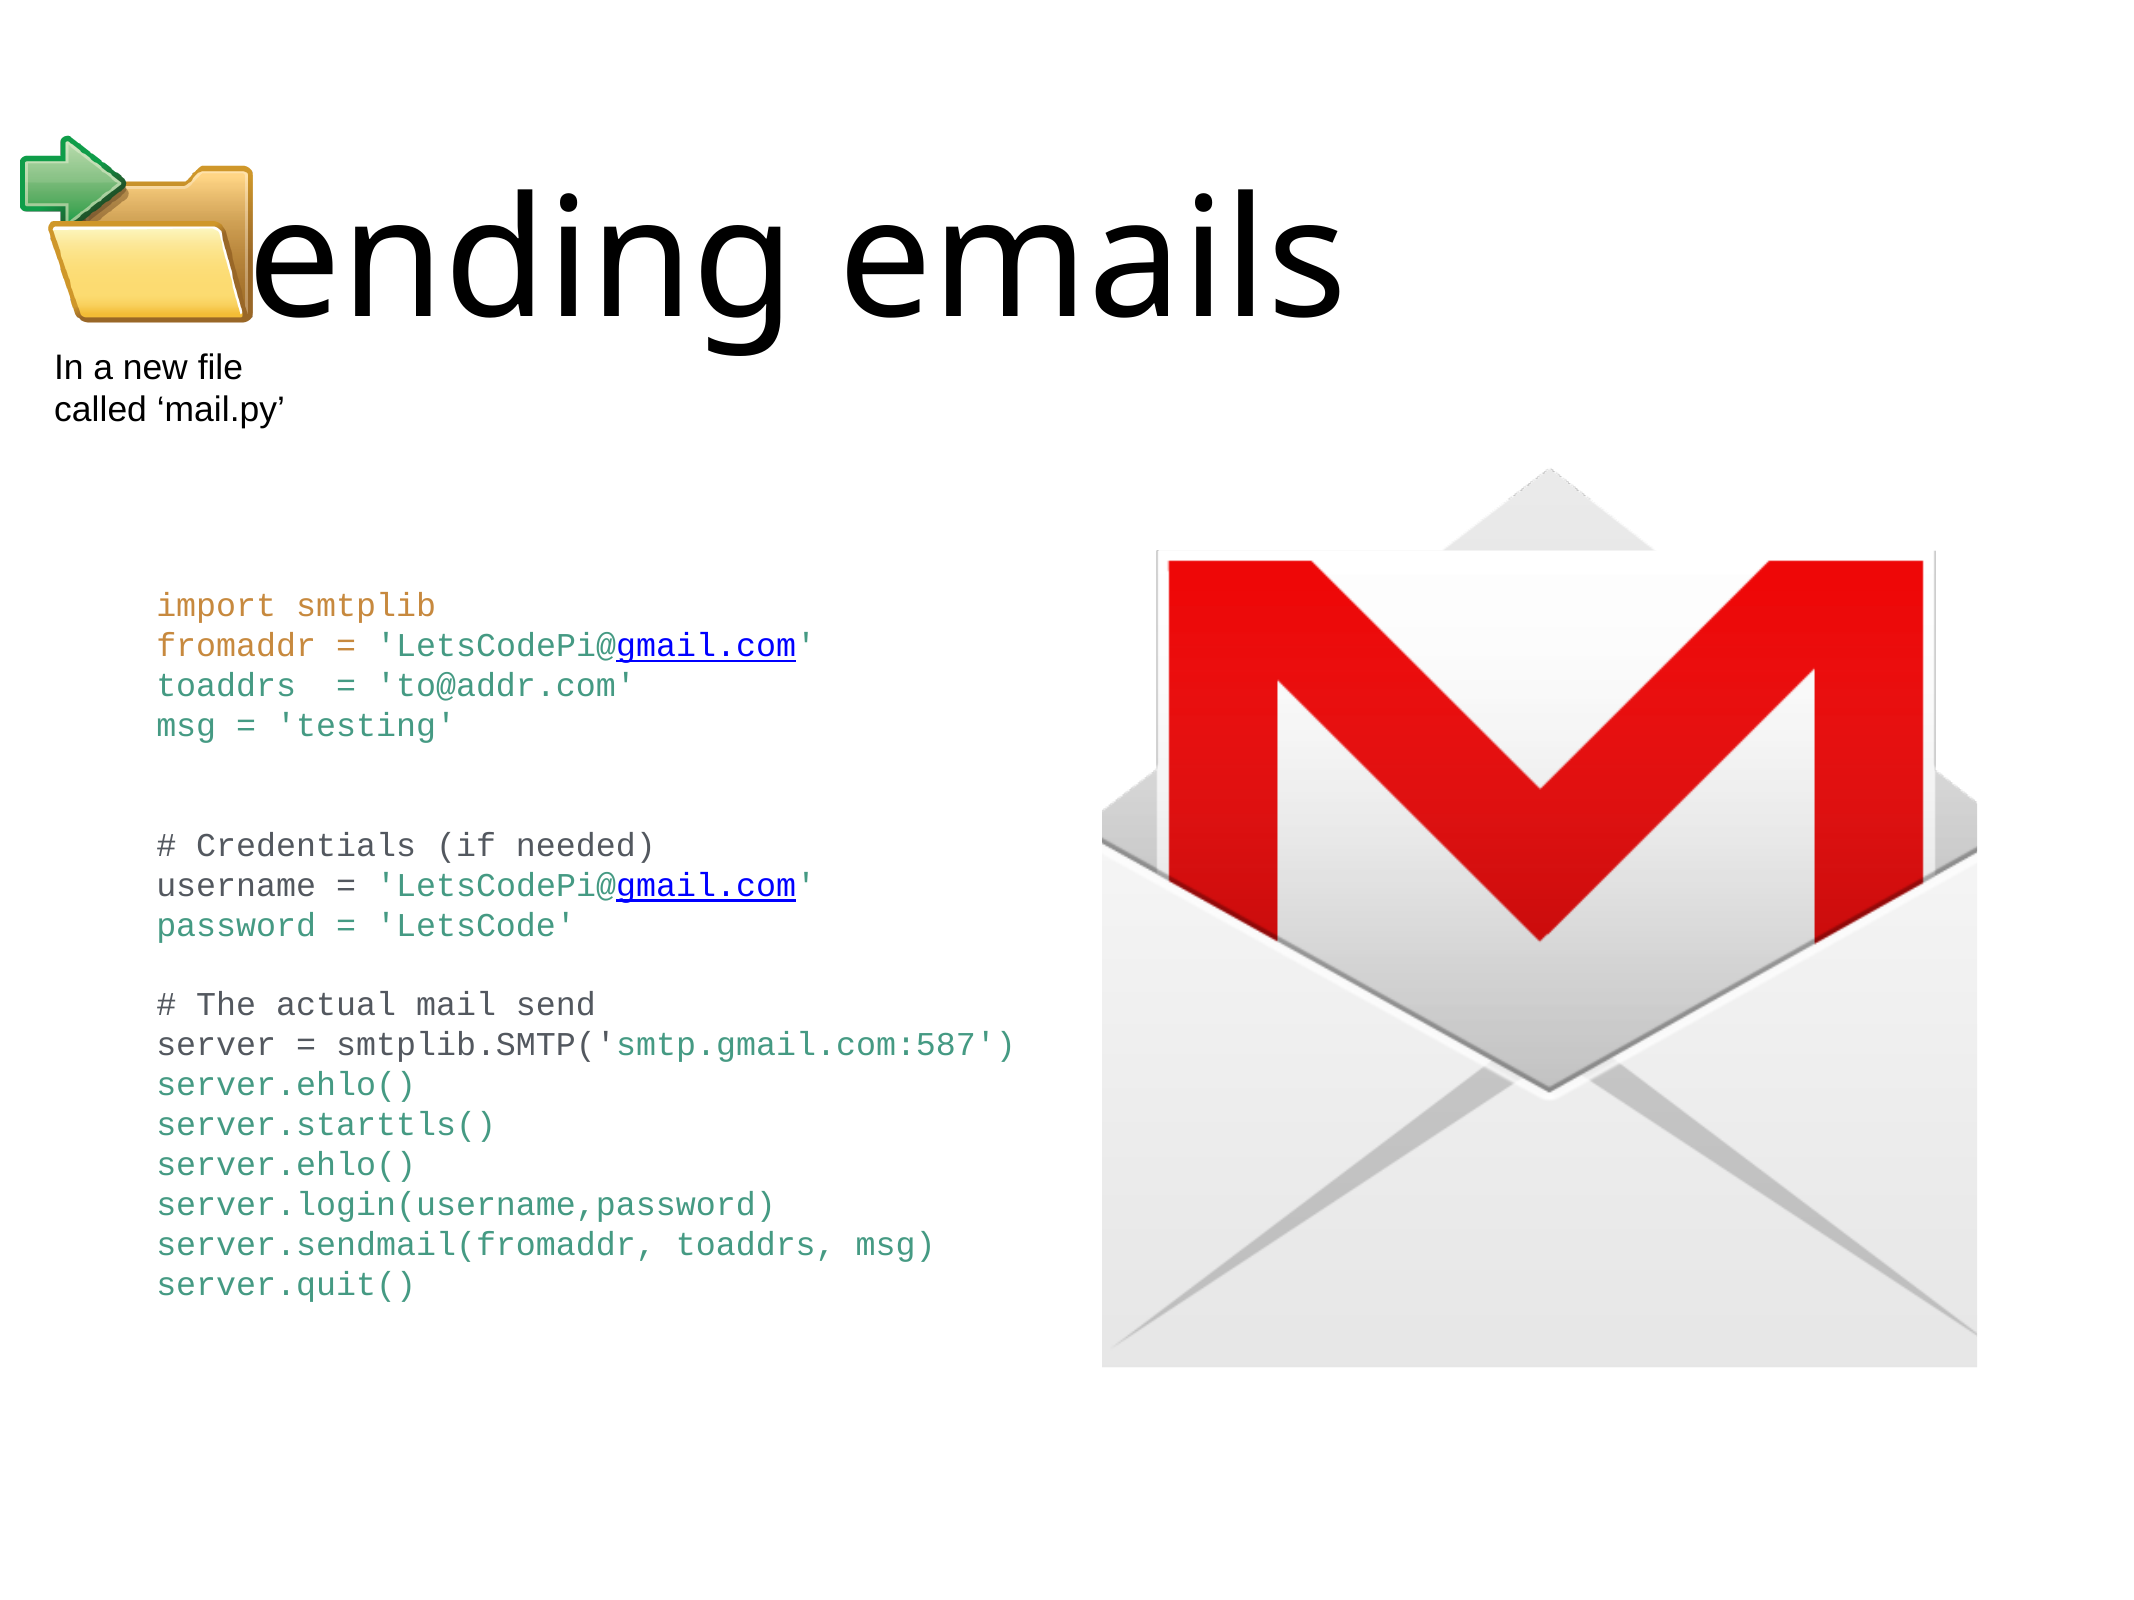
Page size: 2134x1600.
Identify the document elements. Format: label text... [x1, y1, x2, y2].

title Sending emails [156, 72, 1978, 428]
list import smtplib fromaddr = 'LetsCodePi@gmail.com' toaddrs = 'to@addr.com' msg = 'testing' # Credentials (if needed) username = 'LetsCodePi@gmail.com' password = 'LetsCode' # The actual mail send server = smtplib.SMTP('smtp.gmail.com:587') server.ehlo() server.starttls() server.ehlo() server.login(username,password) server.sendmail(fromaddr, toaddrs, msg) server.quit() [156, 427, 1076, 1459]
picture [20, 105, 253, 337]
text_box In a new file called ‘mail.py’ [45, 335, 294, 438]
picture [1102, 428, 1978, 1459]
